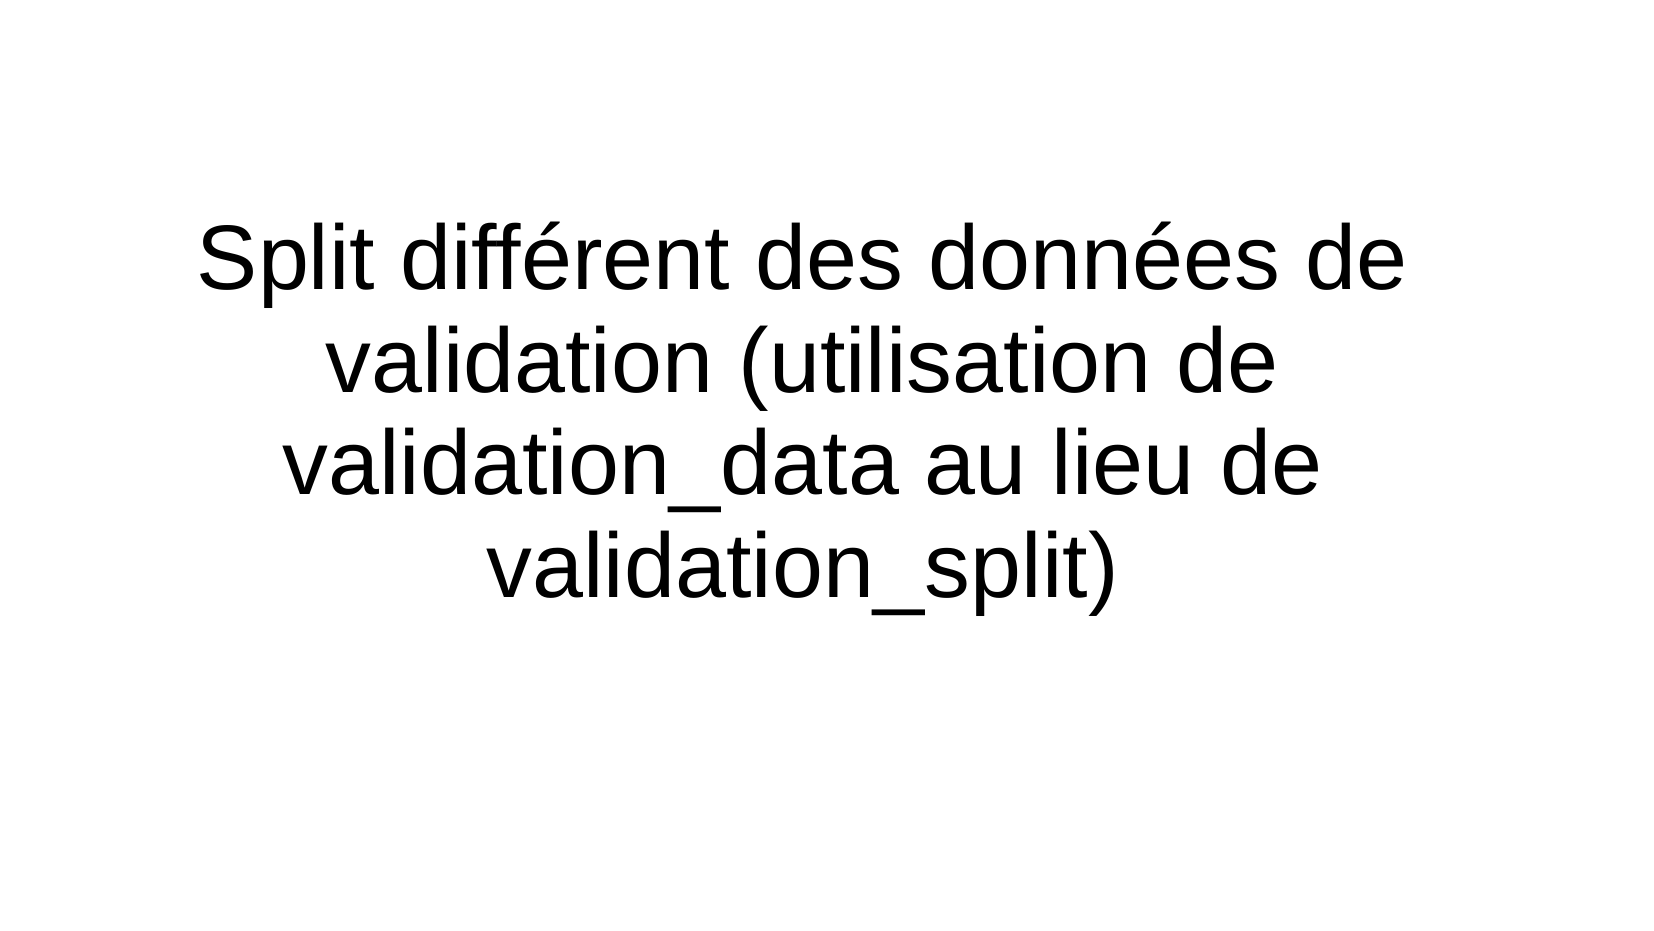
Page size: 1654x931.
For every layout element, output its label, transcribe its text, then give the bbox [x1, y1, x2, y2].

title Split différent des données de validation (utilisation de validation_data au lieu de validation_split) [59, 206, 1548, 617]
